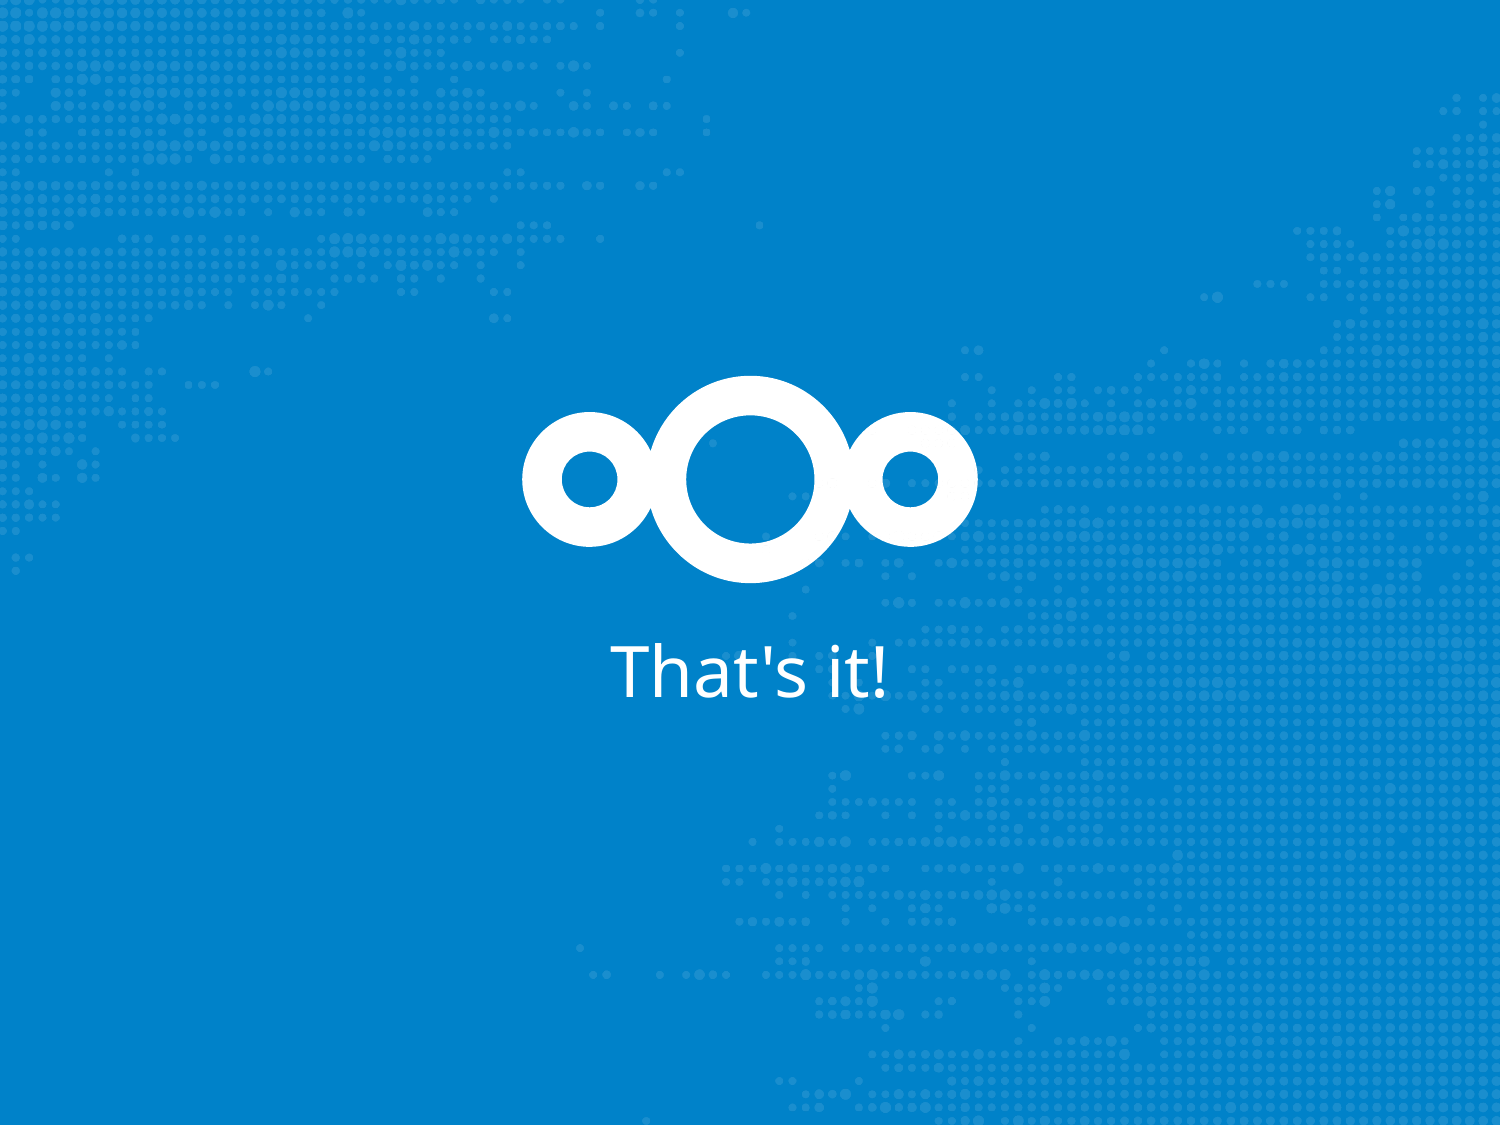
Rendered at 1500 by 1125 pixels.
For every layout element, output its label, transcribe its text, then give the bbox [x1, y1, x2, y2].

title That's it! [75, 576, 1425, 765]
